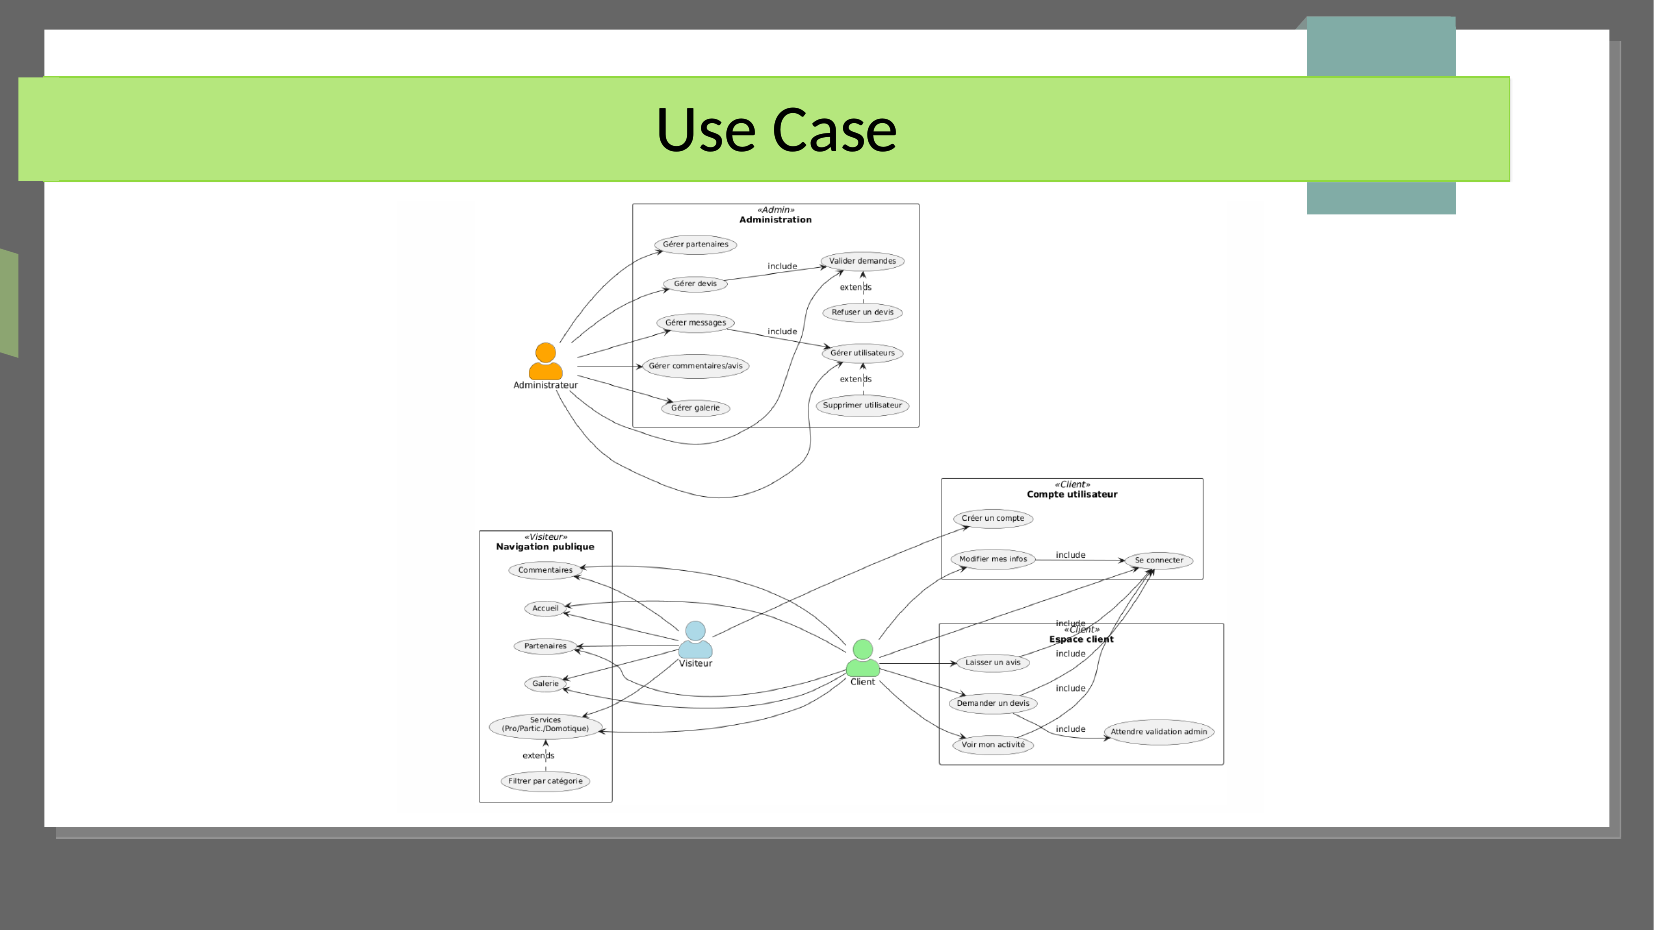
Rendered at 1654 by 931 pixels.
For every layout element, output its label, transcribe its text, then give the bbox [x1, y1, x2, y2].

text_box Use Case​ [364, 77, 1191, 219]
picture [397, 201, 1264, 813]
